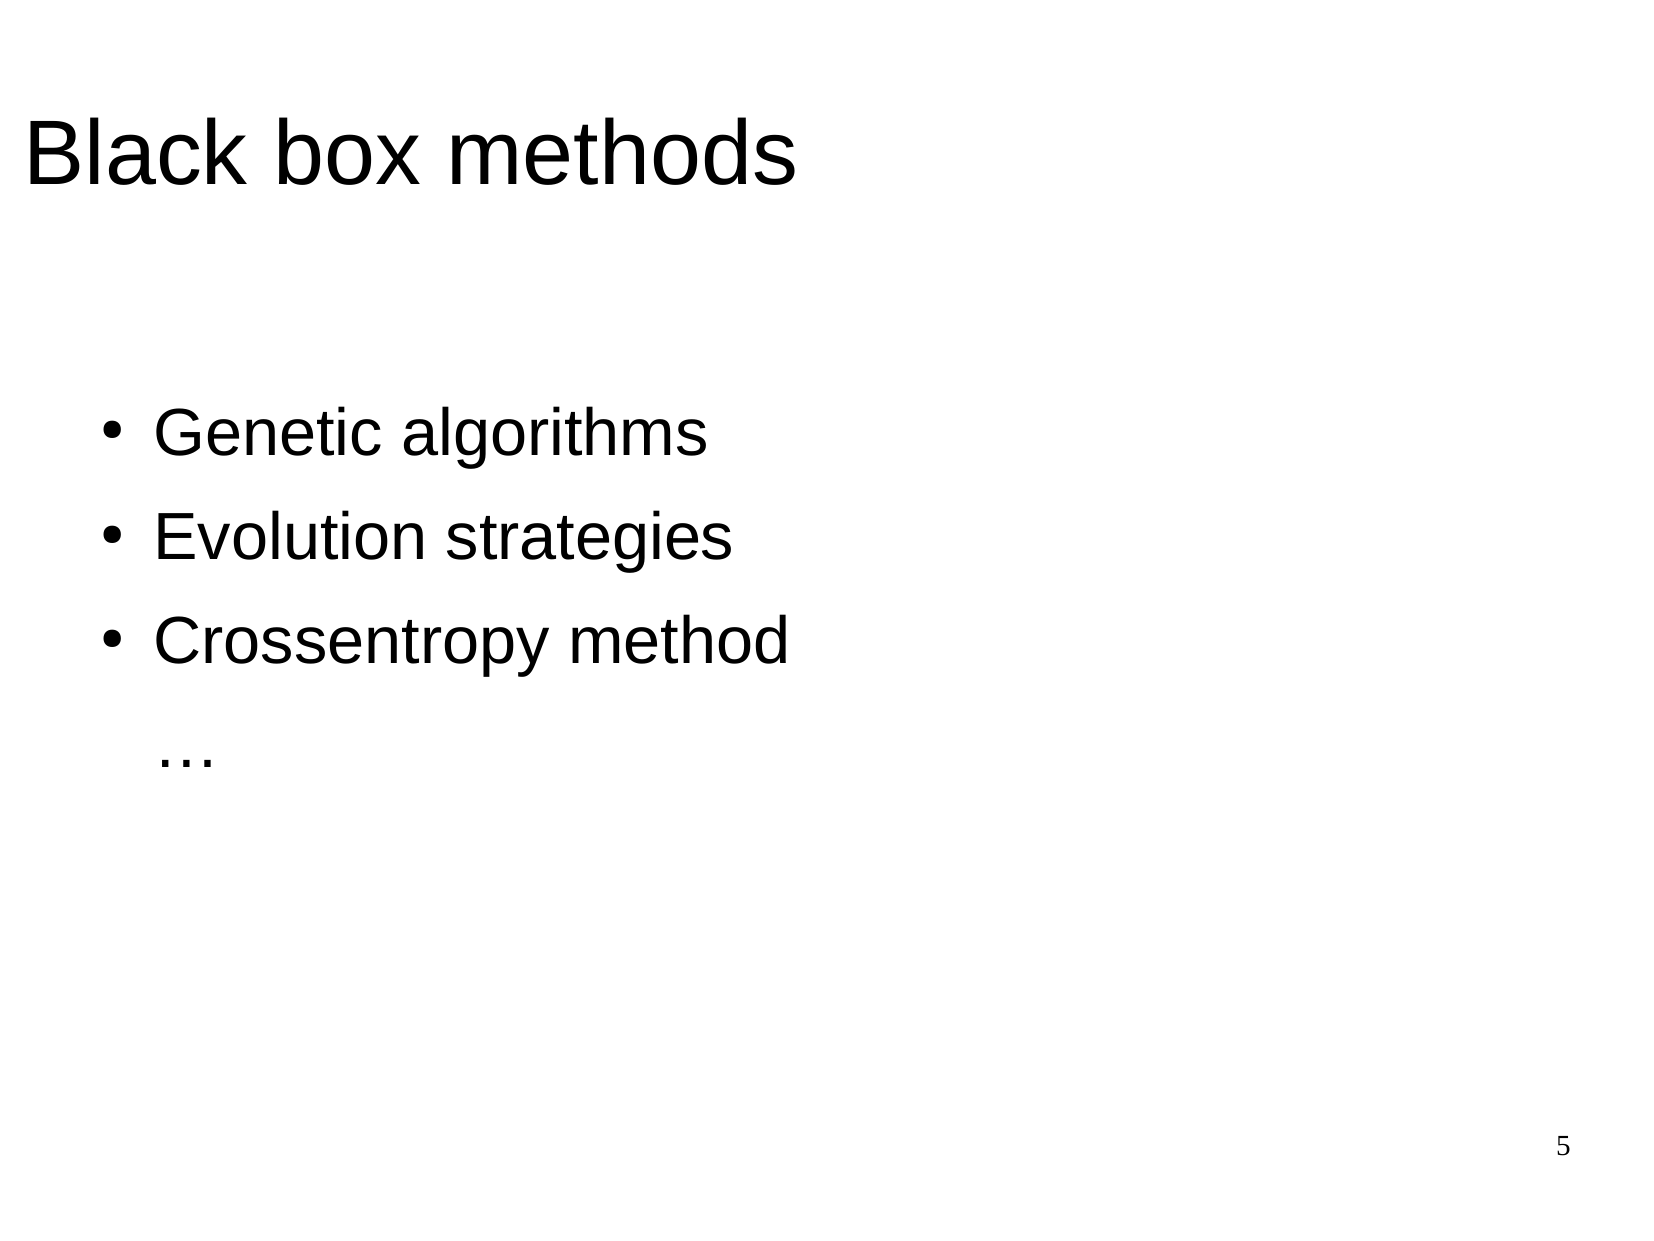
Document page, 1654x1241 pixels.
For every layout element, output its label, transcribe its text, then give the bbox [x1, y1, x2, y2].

list Genetic algorithms Evolution strategies Crossentropy method … [82, 290, 1571, 1241]
title Black box methods [23, 49, 1512, 257]
